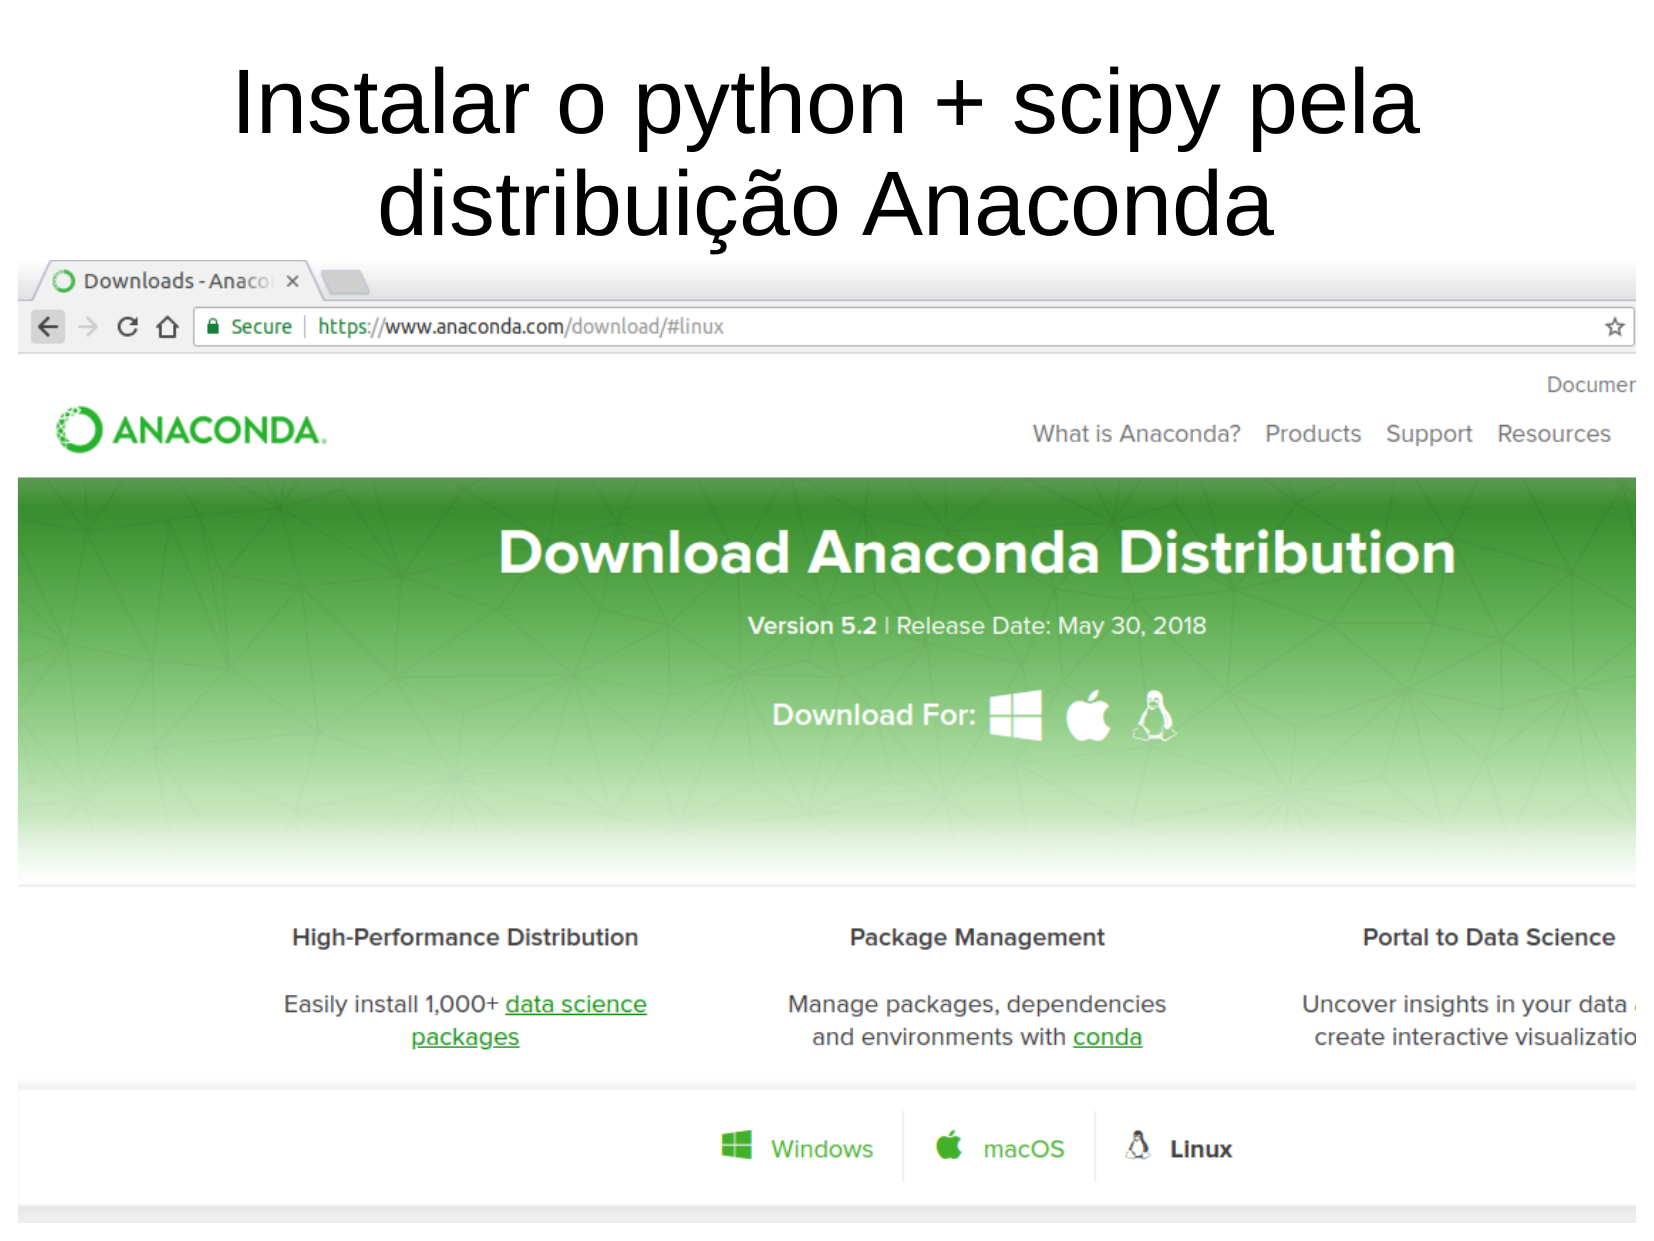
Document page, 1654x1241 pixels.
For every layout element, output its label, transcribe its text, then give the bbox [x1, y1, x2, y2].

title Instalar o python + scipy pela distribuição Anaconda [82, 49, 1571, 257]
picture [17, 260, 1636, 1223]
